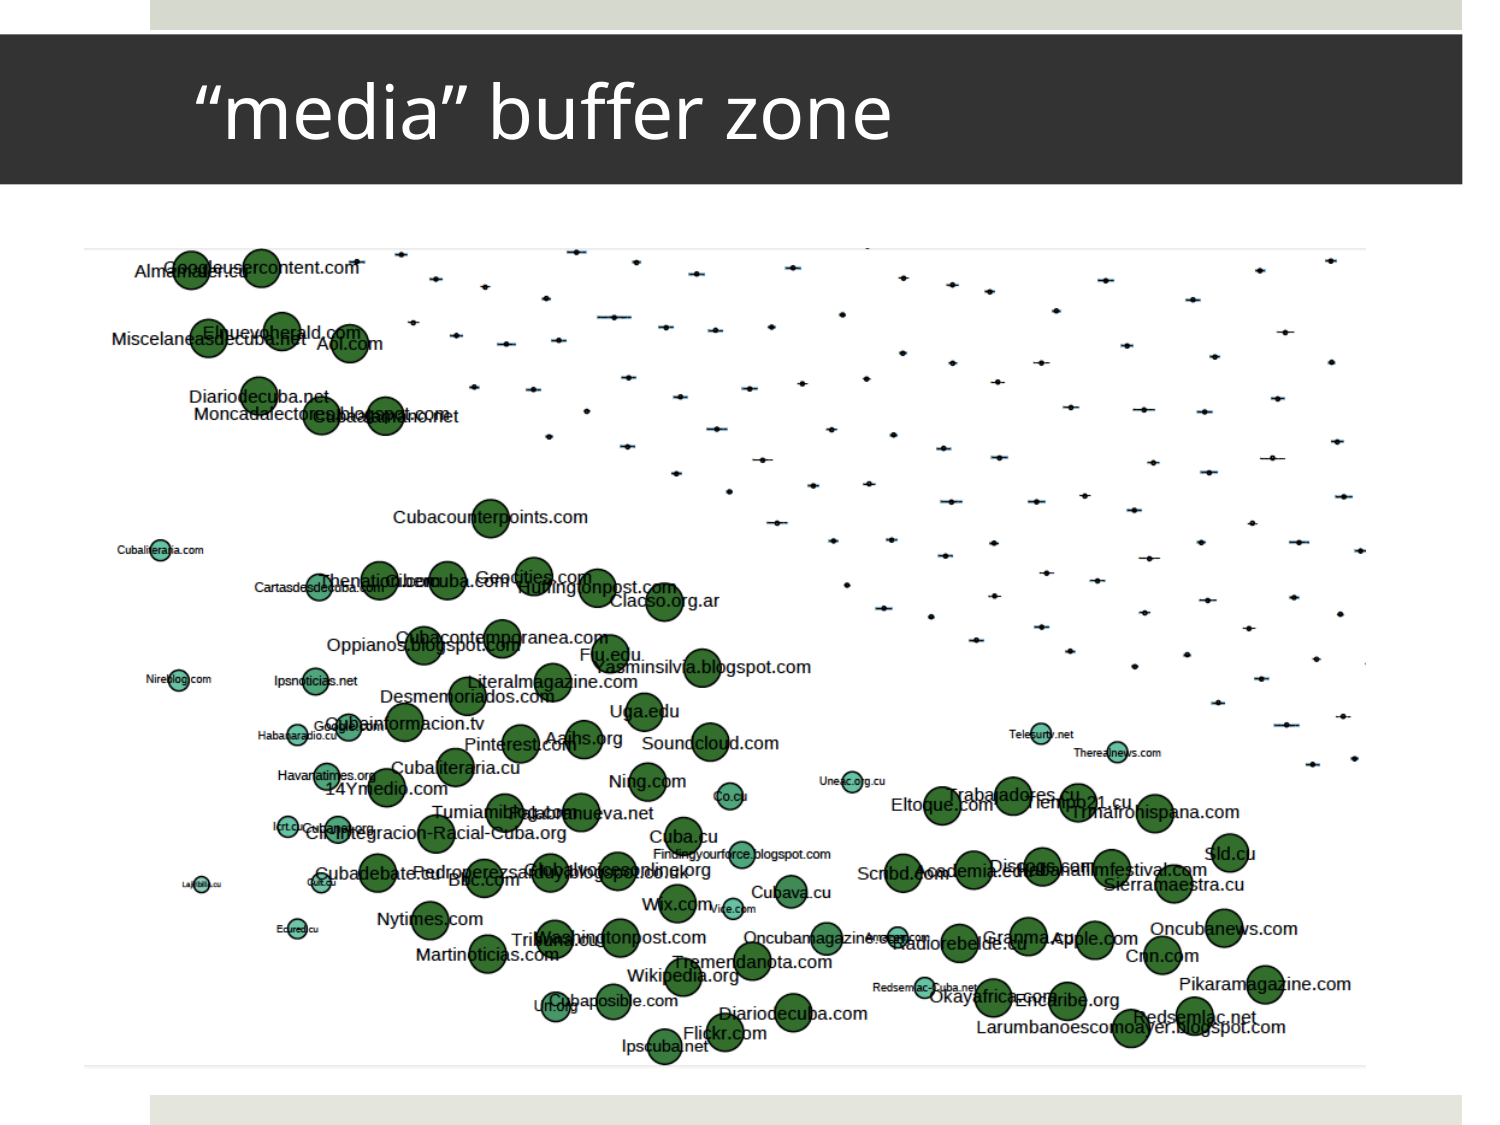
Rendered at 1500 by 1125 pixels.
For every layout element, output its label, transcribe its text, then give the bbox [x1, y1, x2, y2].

picture [0, 248, 1500, 1069]
title “media” buffer zone [0, 34, 1463, 185]
